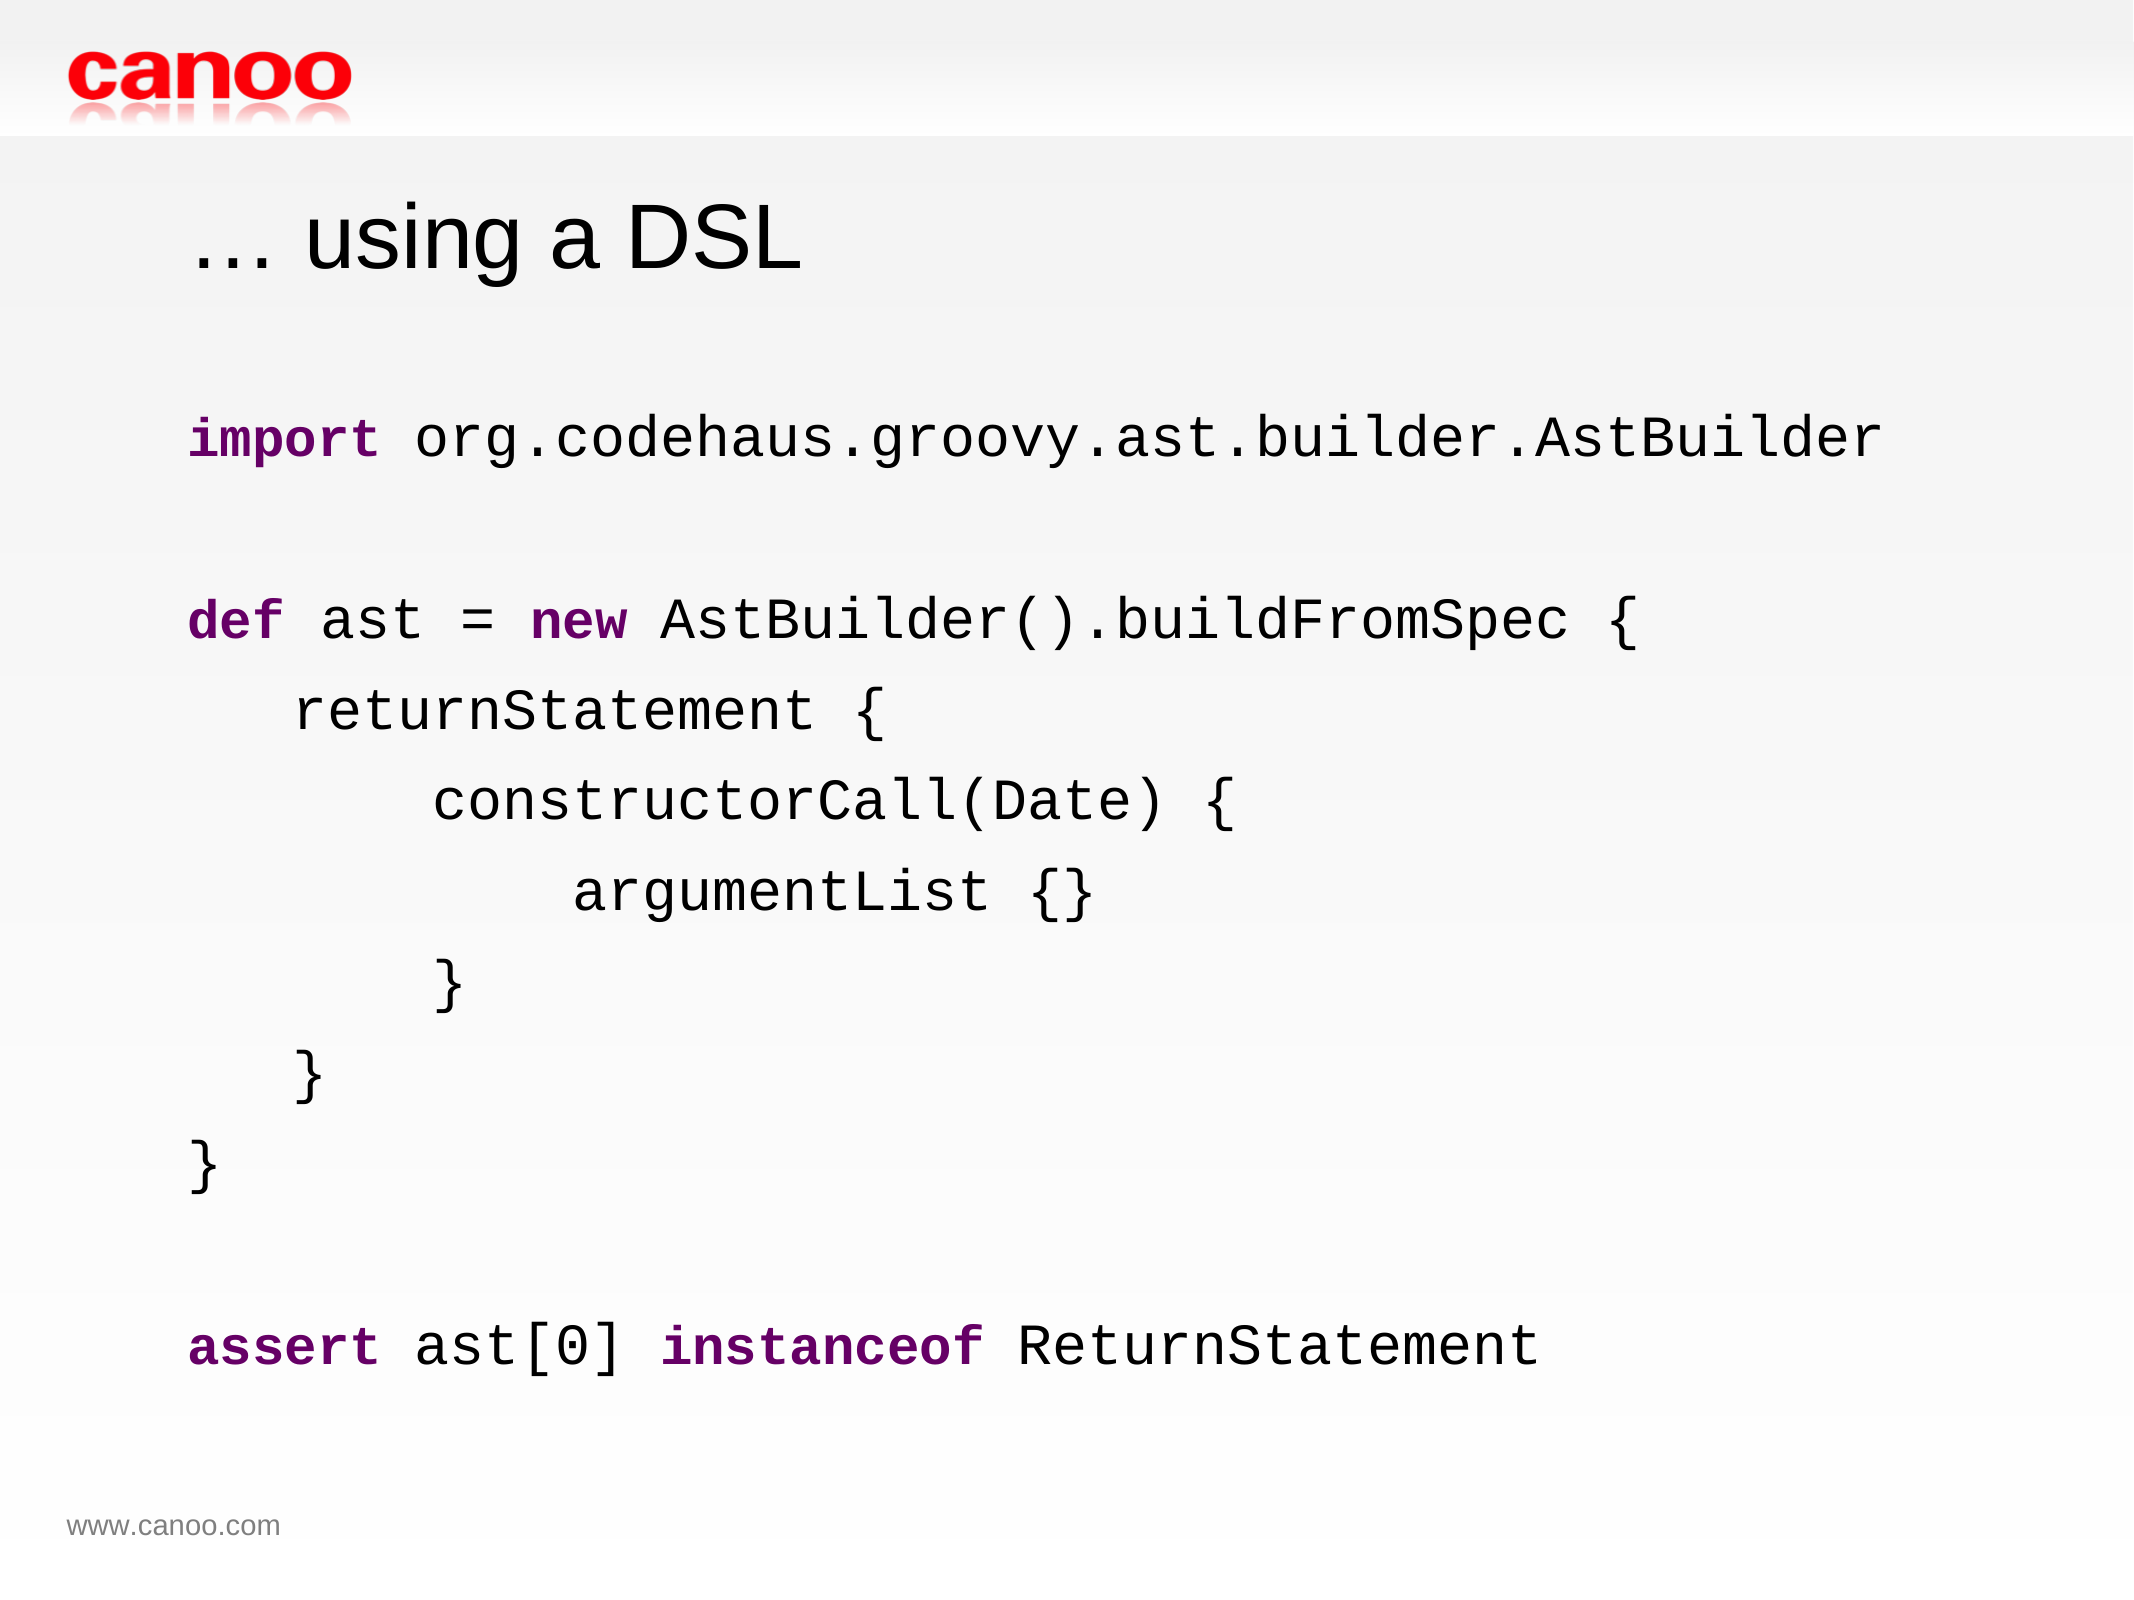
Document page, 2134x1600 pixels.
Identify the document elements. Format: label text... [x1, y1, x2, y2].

picture [65, 48, 353, 154]
text_box … using a DSL import org.codehaus.groovy.ast.builder.AstBuilder def ast = new AstBuilder().buildFromSpec { returnStatement { constructorCall(Date) { argumentList {} } } } assert ast[0] instanceof ReturnStatement [187, 176, 2101, 1377]
